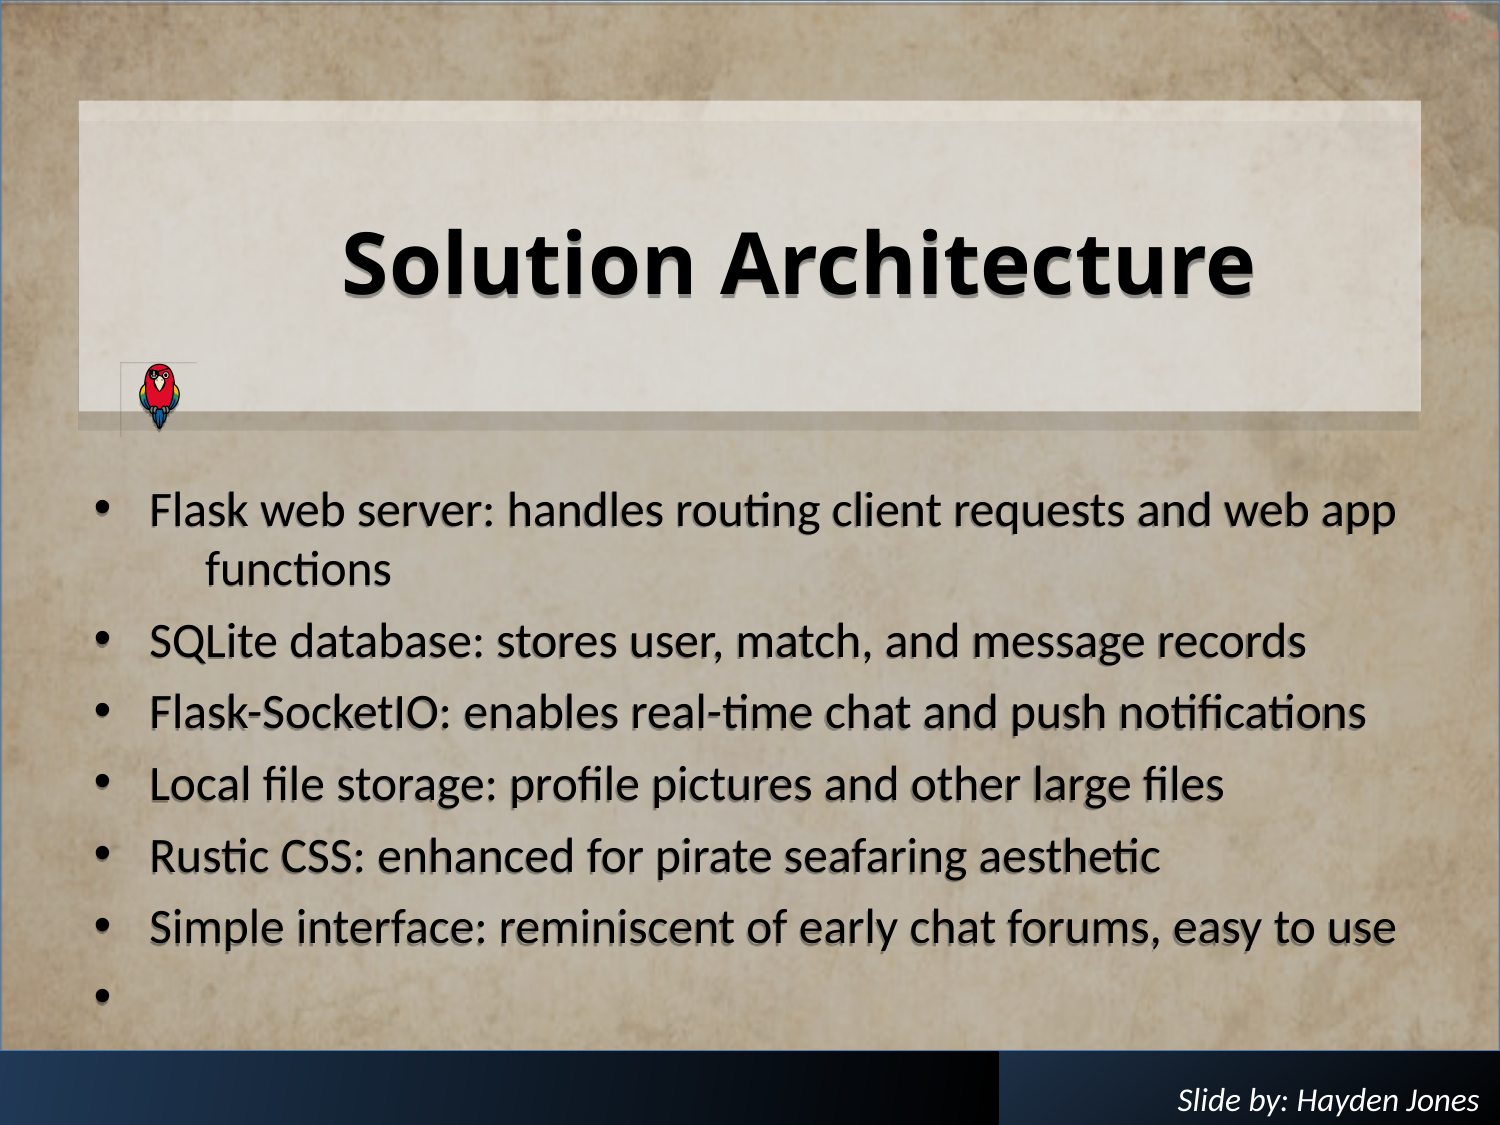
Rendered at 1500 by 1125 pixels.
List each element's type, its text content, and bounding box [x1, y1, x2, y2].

text_box Slide by: Hayden Jones [1162, 1071, 1500, 1125]
title Solution Architecture [259, 201, 1341, 396]
list Flask web server: handles routing client requests and web app functions SQLite database: stores user, match, and message records Flask-SocketIO: enables real-time chat and push notifications Local file storage: profile pictures and other large files Rustic CSS: enhanced for pirate seafaring aesthetic Simple interface: reminiscent of early chat forums, easy to use [78, 469, 1422, 982]
text_box [0, 1051, 1500, 1125]
picture [120, 358, 199, 435]
text_box [0, 0, 1499, 1050]
